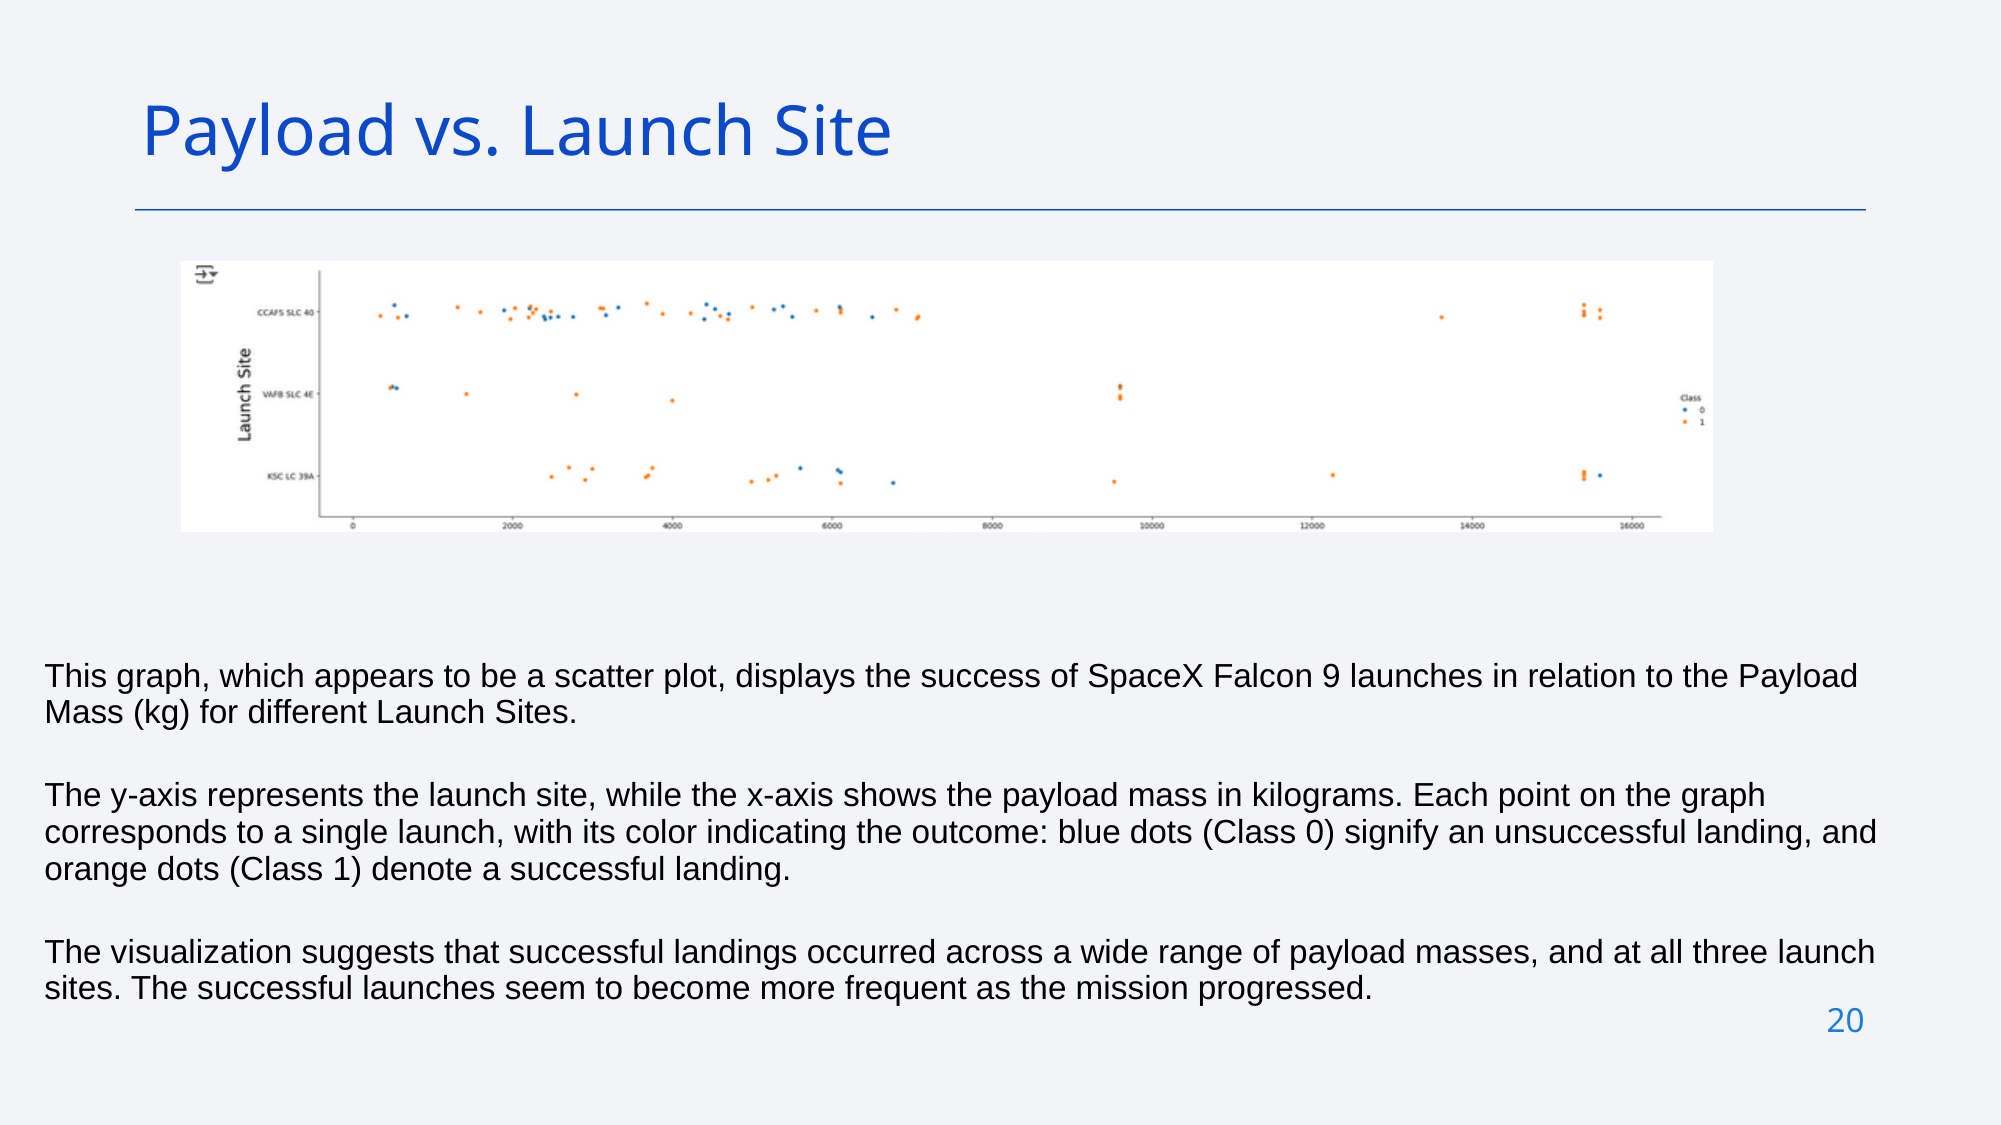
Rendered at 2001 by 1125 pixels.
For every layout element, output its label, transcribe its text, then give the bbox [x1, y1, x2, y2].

text_box Payload vs. Launch Site [126, 88, 1852, 179]
text_box This graph, which appears to be a scatter plot, displays the success of SpaceX Falcon 9 launches in relation to the Payload Mass (kg) for different Launch Sites. The y-axis represents the launch site, while the x-axis shows the payload mass in kilograms. Each point on the graph corresponds to a single launch, with its color indicating the outcome: blue dots (Class 0) signify an unsuccessful landing, and orange dots (Class 1) denote a successful landing. The visualization suggests that successful landings occurred across a wide range of payload masses, and at all three launch sites. The successful launches seem to become more frequent as the mission progressed. [29, 649, 1949, 1015]
picture [0, 0, 2001, 1125]
